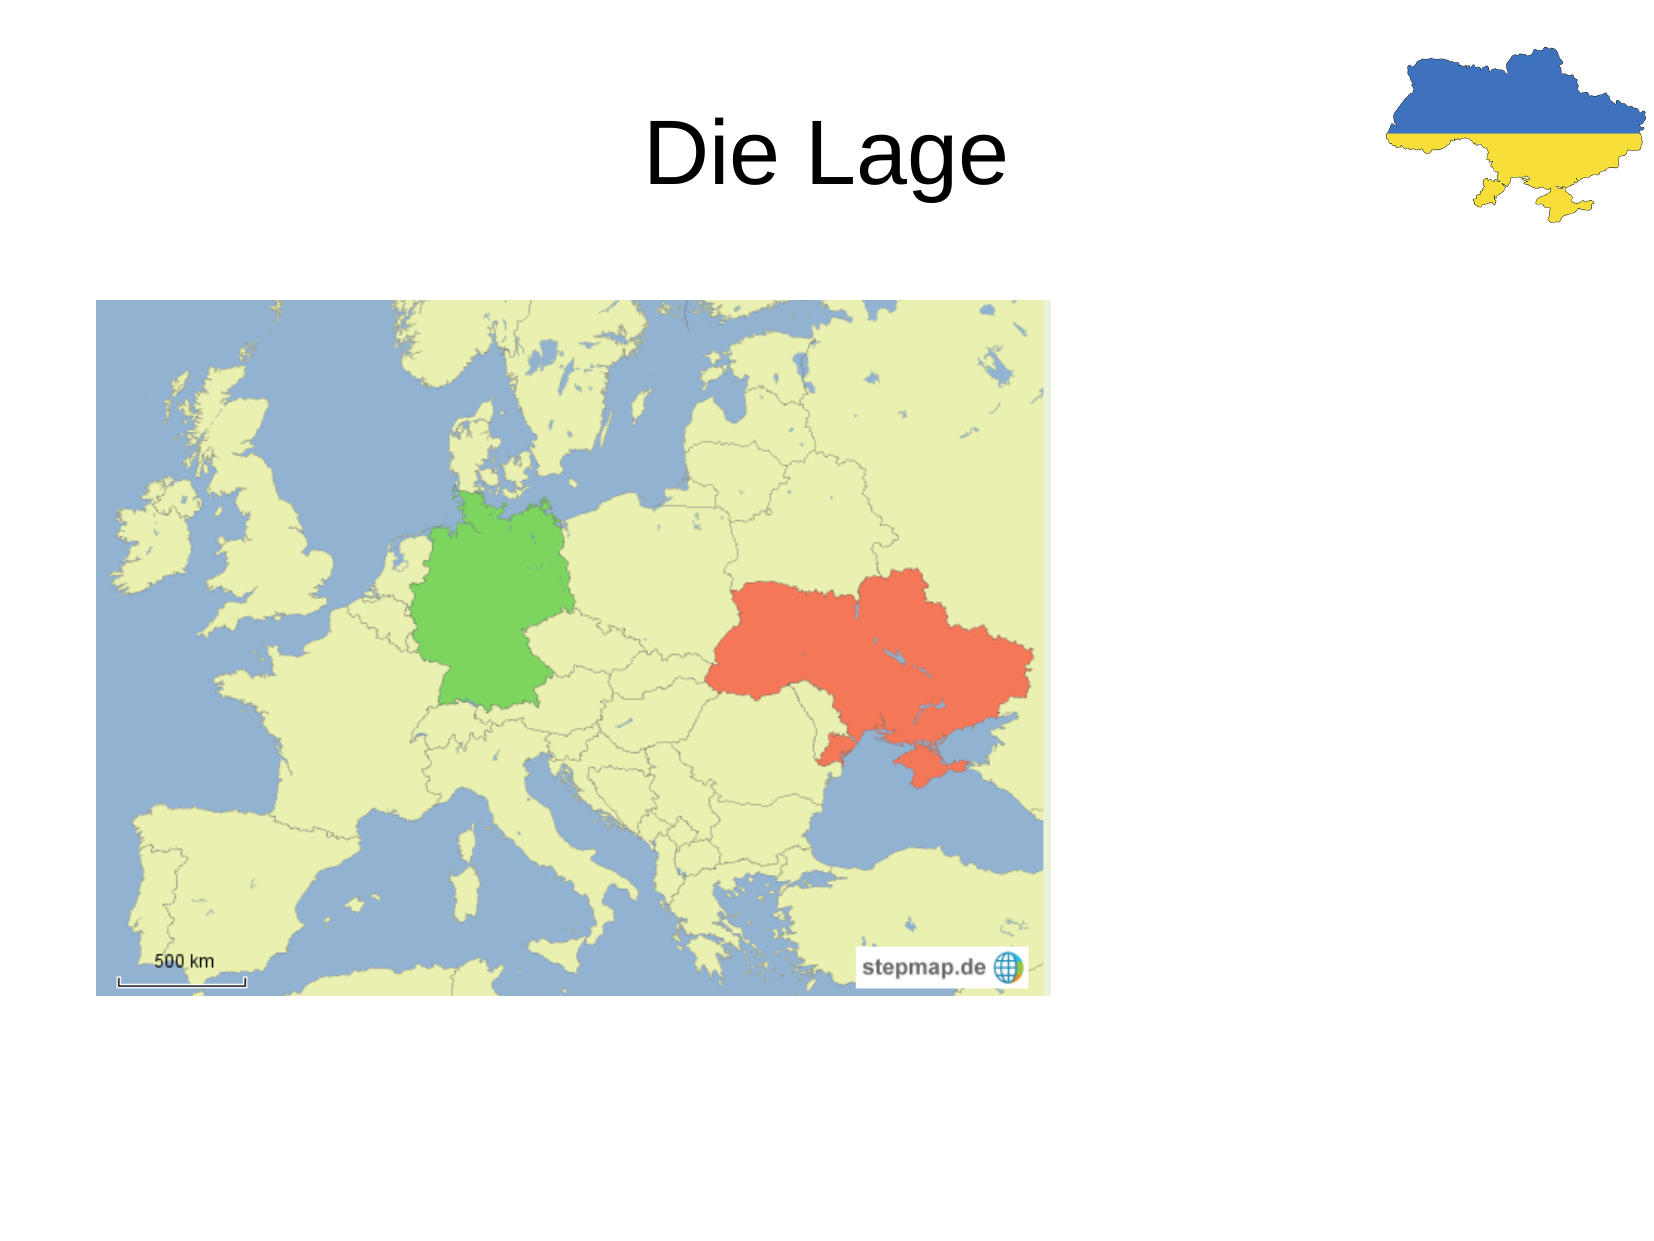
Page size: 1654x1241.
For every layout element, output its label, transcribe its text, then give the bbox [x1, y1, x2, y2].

picture [1380, 0, 1653, 271]
title Die Lage [82, 49, 1380, 257]
picture [96, 300, 1051, 996]
